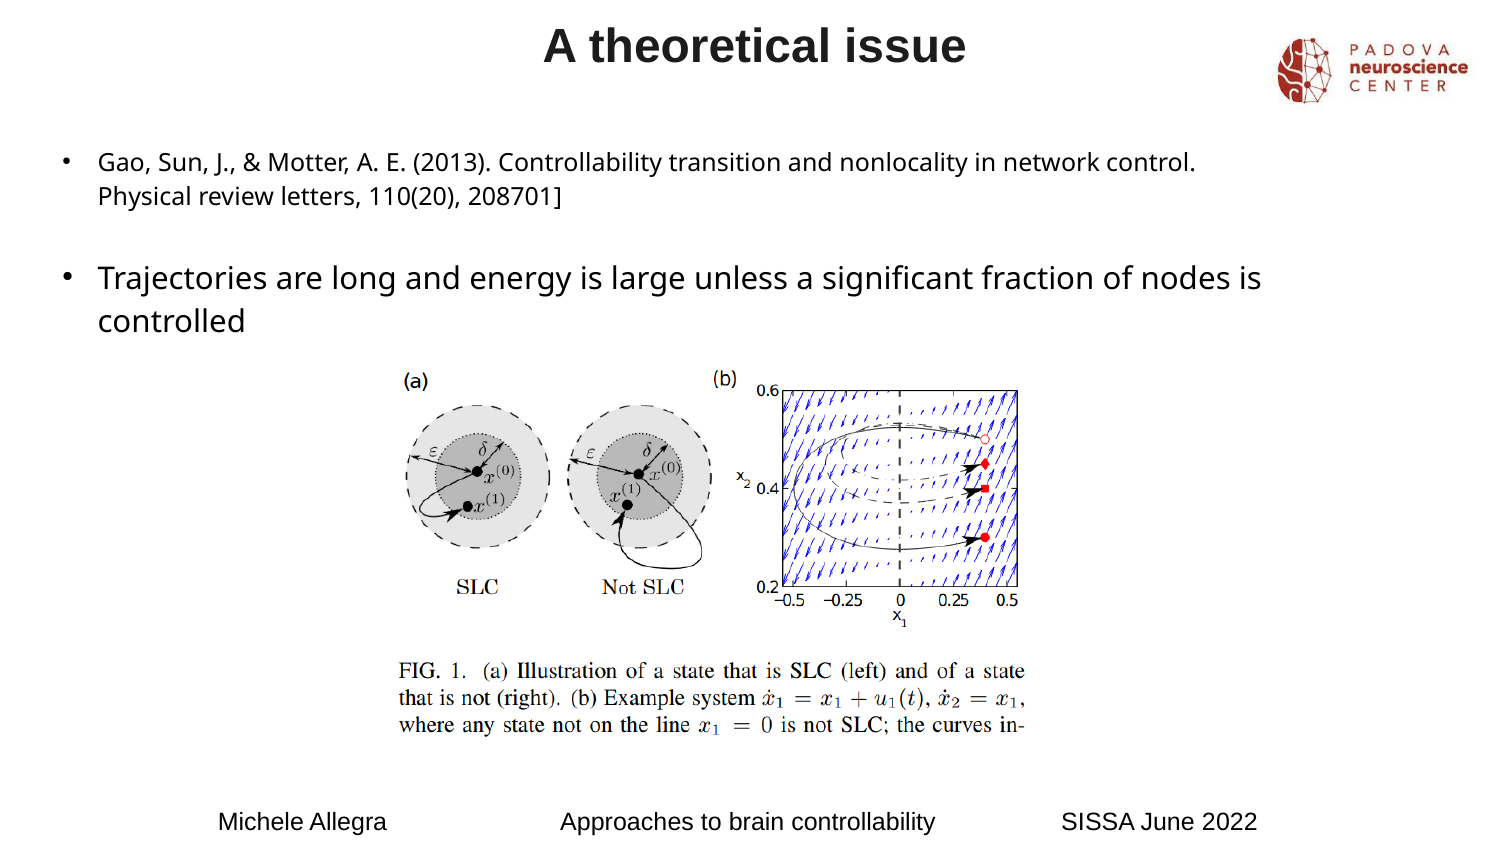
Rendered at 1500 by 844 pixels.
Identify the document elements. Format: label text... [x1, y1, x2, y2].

text_box Gao, Sun, J., & Motter, A. E. (2013). Controllability transition and nonlocality in network control. Physical review letters, 110(20), 208701] Trajectories are long and energy is large unless a significant fraction of nodes is controlled [47, 94, 1312, 459]
text_box A theoretical issue [74, 0, 1436, 94]
picture [389, 365, 1035, 742]
picture [1268, 10, 1476, 123]
text_box Michele Allegra Approaches to brain controllability SISSA June 2022 [64, 794, 1415, 844]
